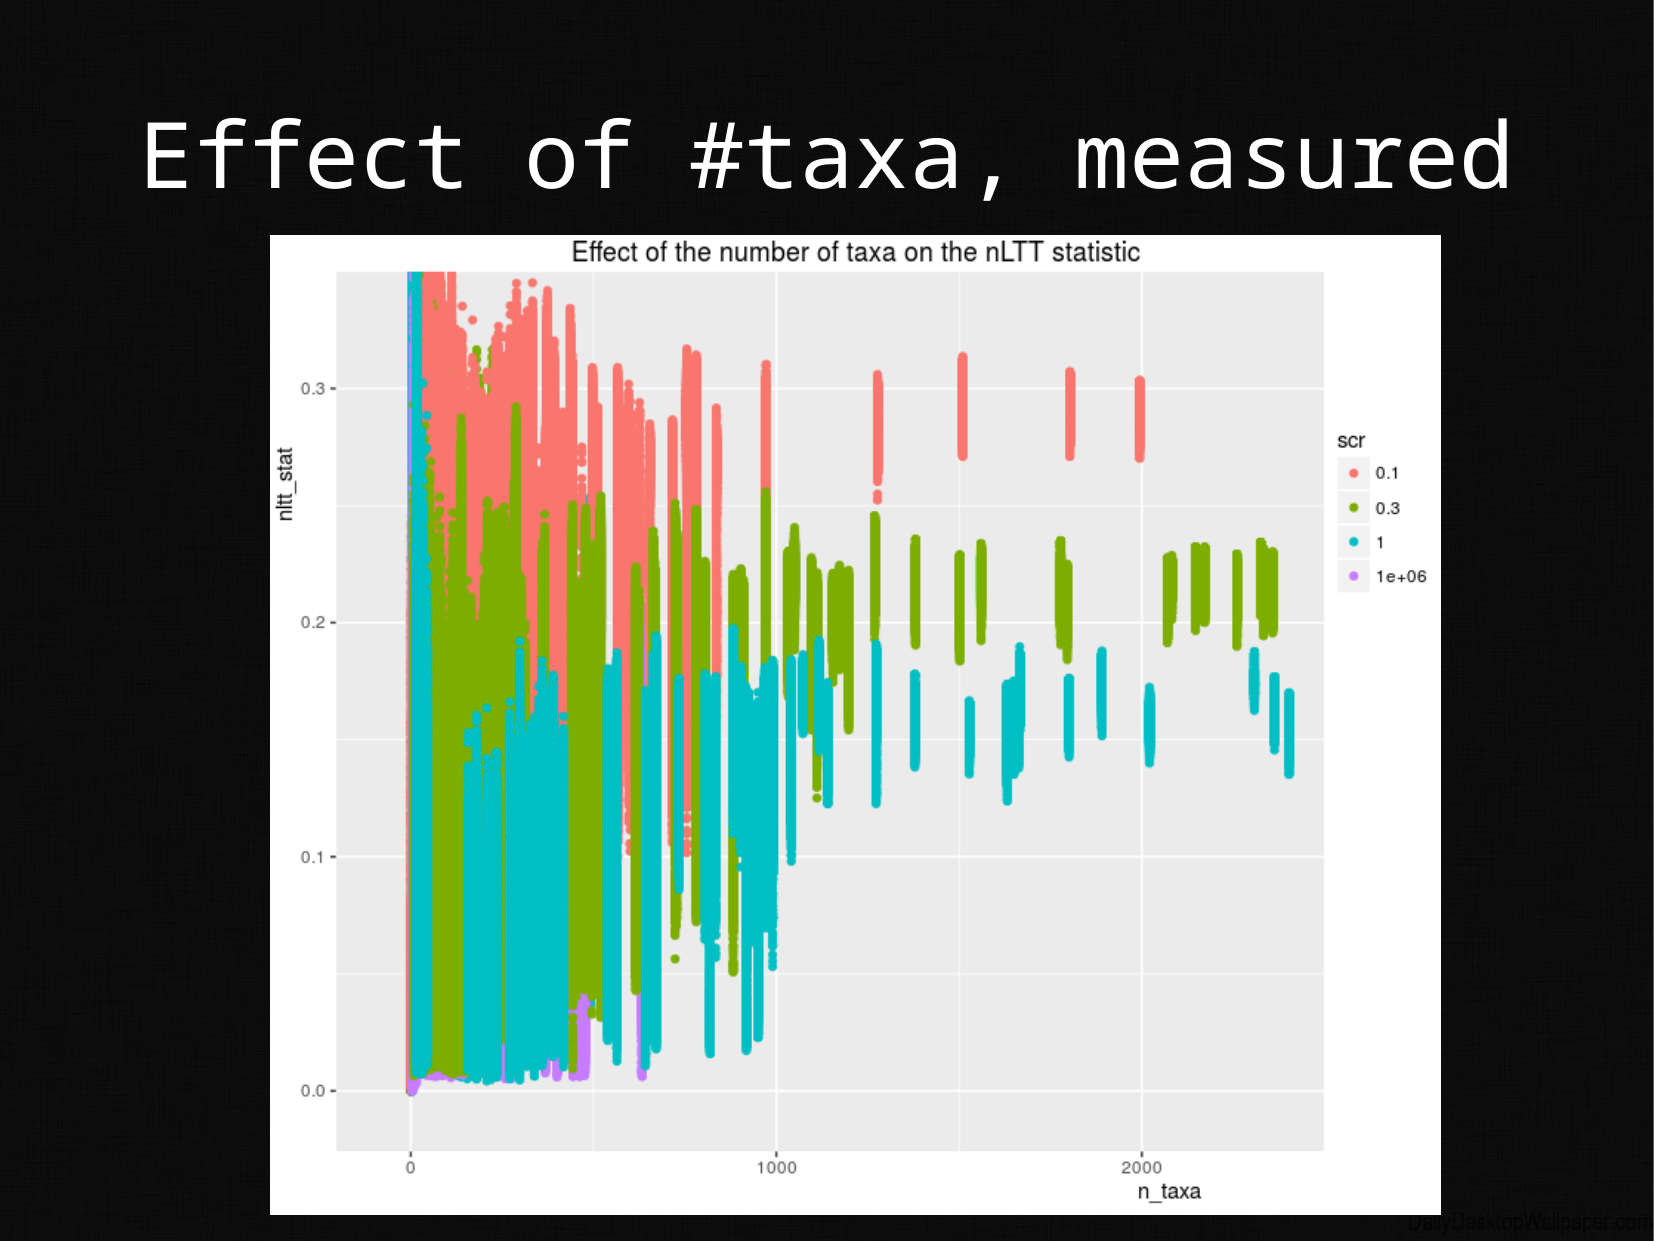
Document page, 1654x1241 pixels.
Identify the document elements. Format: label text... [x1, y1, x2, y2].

picture [0, 0, 1654, 1241]
title Effect of #taxa, measured [82, 49, 1571, 257]
